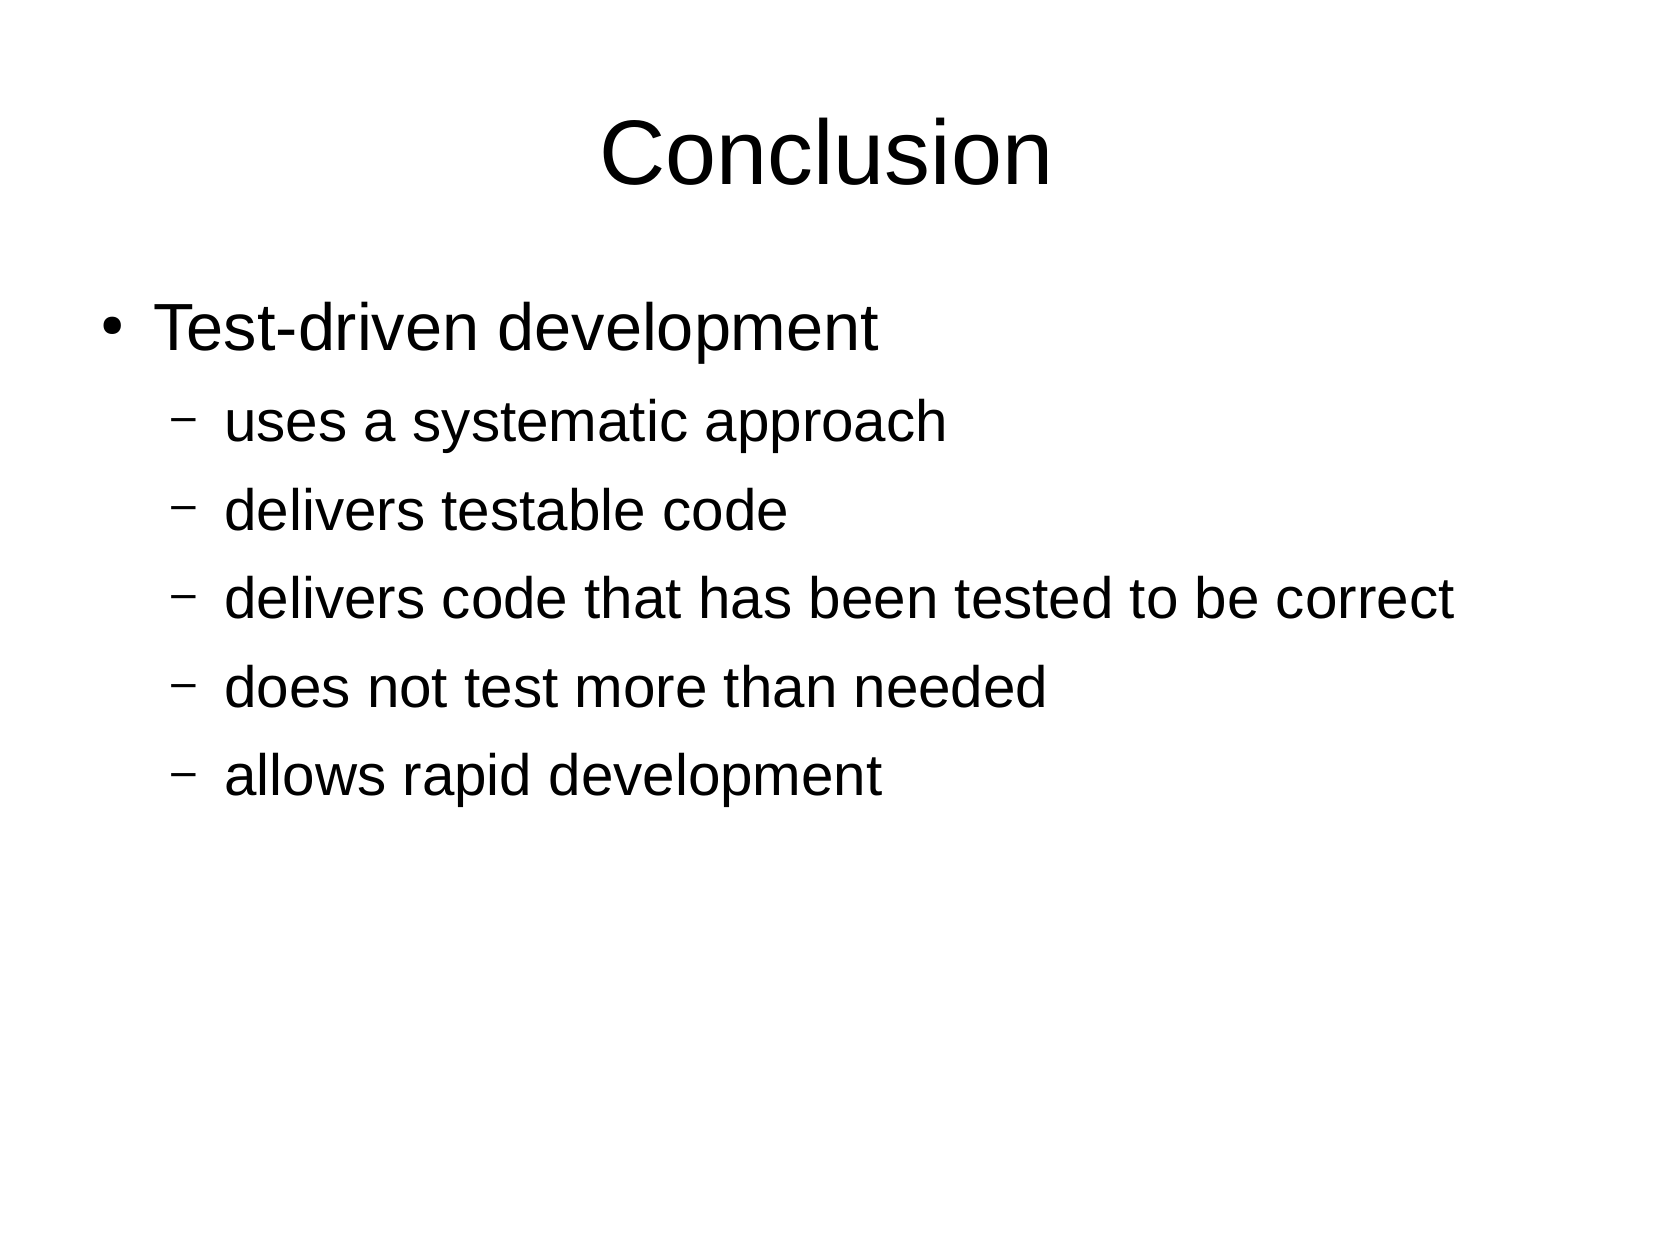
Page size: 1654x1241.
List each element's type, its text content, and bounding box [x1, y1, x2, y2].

title Conclusion [82, 49, 1571, 257]
list Test-driven development uses a systematic approach delivers testable code delivers code that has been tested to be correct does not test more than needed allows rapid development [82, 290, 1571, 1010]
